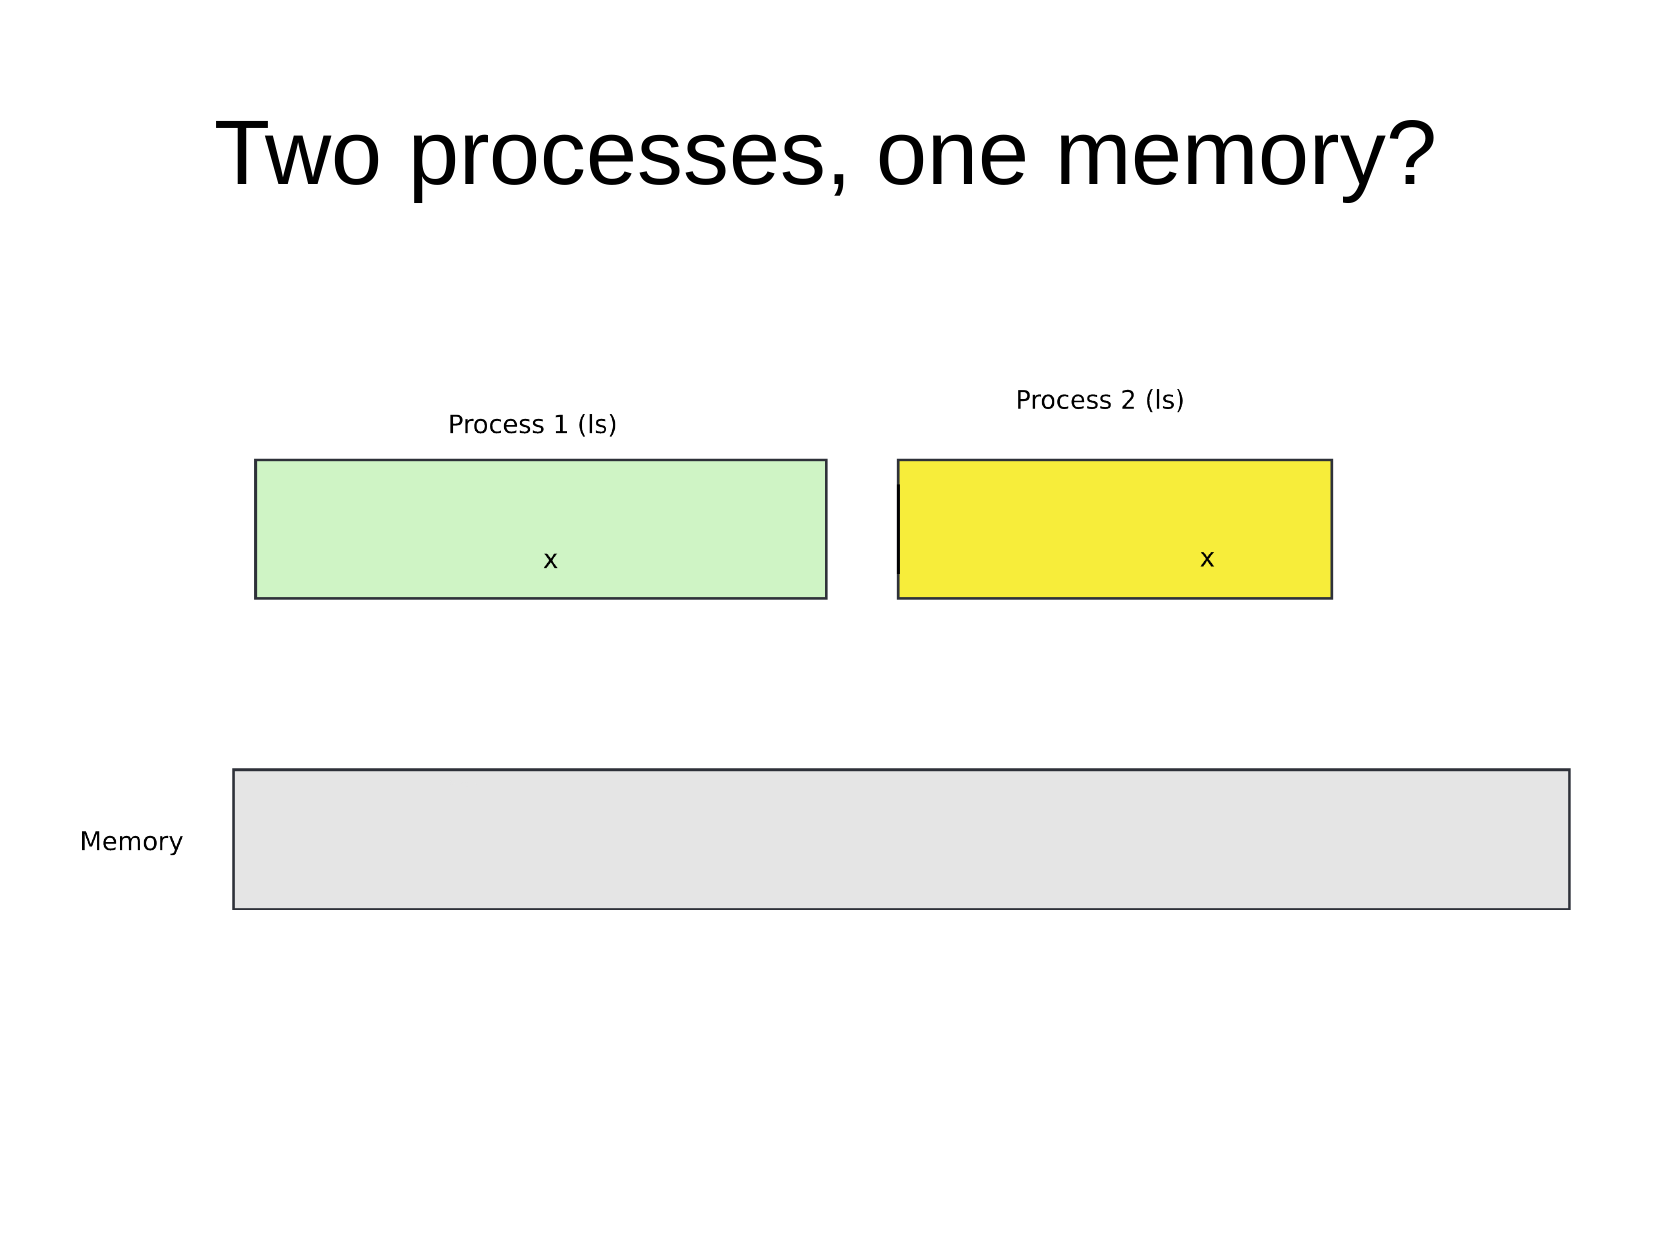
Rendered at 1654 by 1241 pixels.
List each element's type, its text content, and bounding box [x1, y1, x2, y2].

title Two processes, one memory? [82, 49, 1571, 257]
picture [82, 389, 1571, 910]
